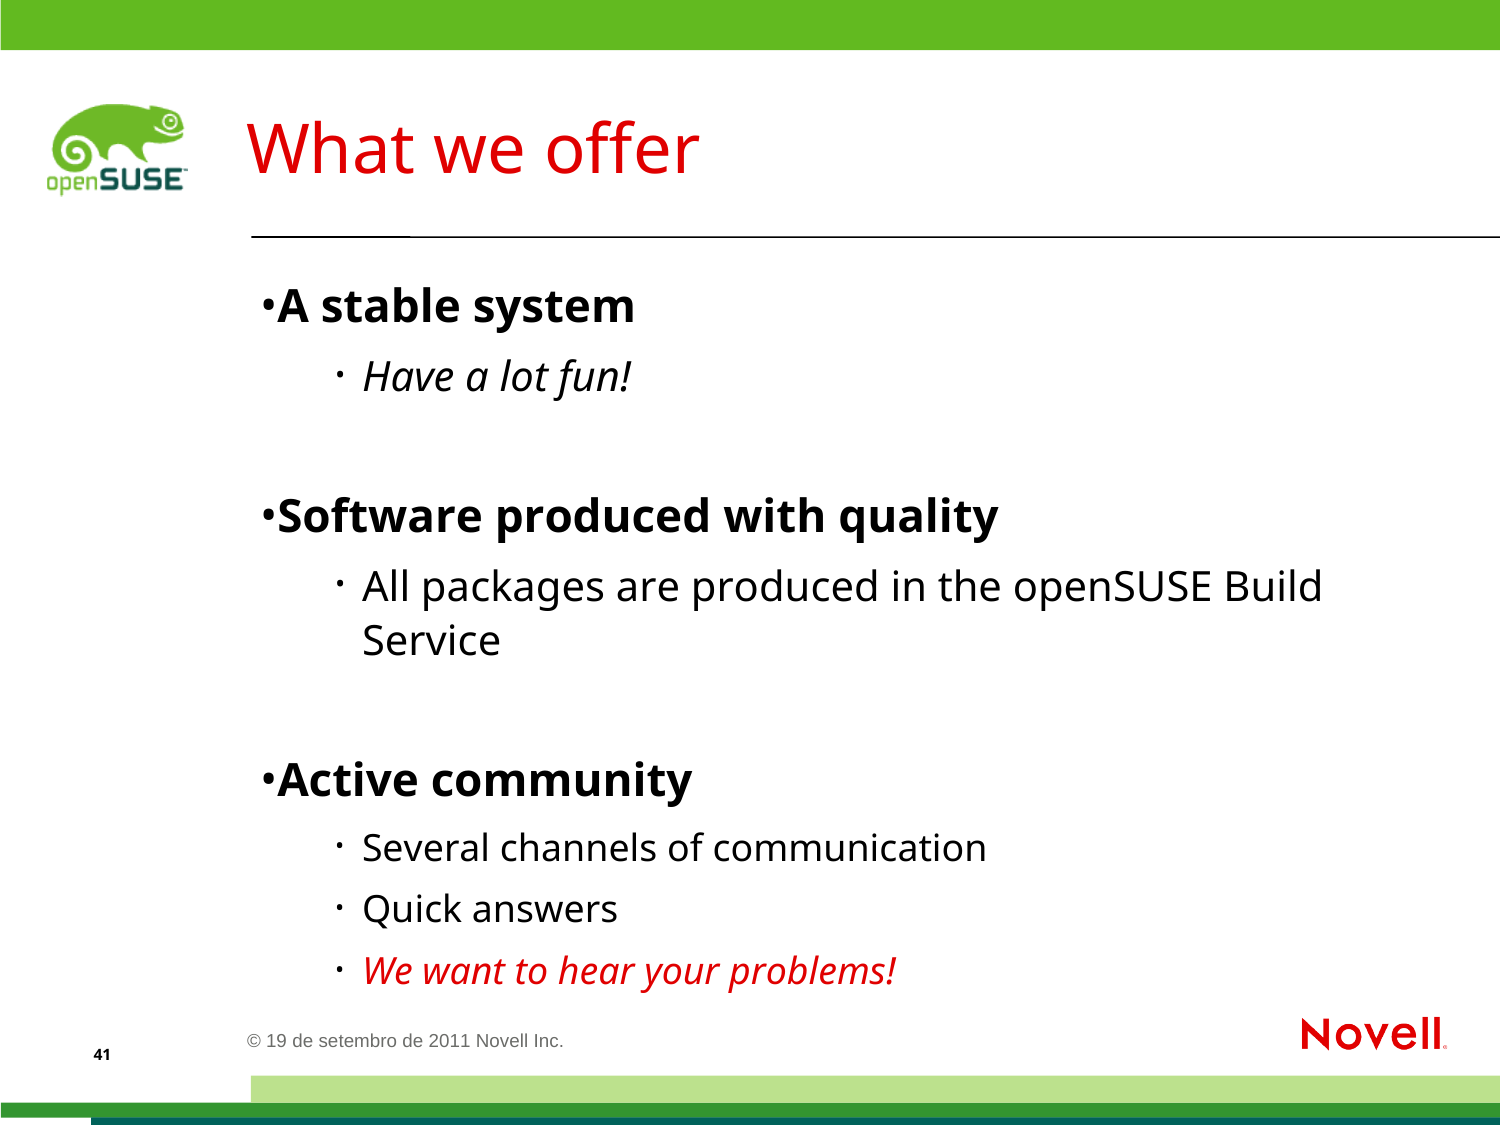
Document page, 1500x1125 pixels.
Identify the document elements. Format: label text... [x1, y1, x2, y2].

picture [47, 104, 188, 197]
title What we offer [246, 60, 1409, 239]
picture [1295, 1026, 1453, 1056]
list A stable system Have a lot fun! Software produced with quality All packages are produced in the openSUSE Build Service Active community Several channels of communication Quick answers We want to hear your problems! [245, 267, 1458, 1026]
